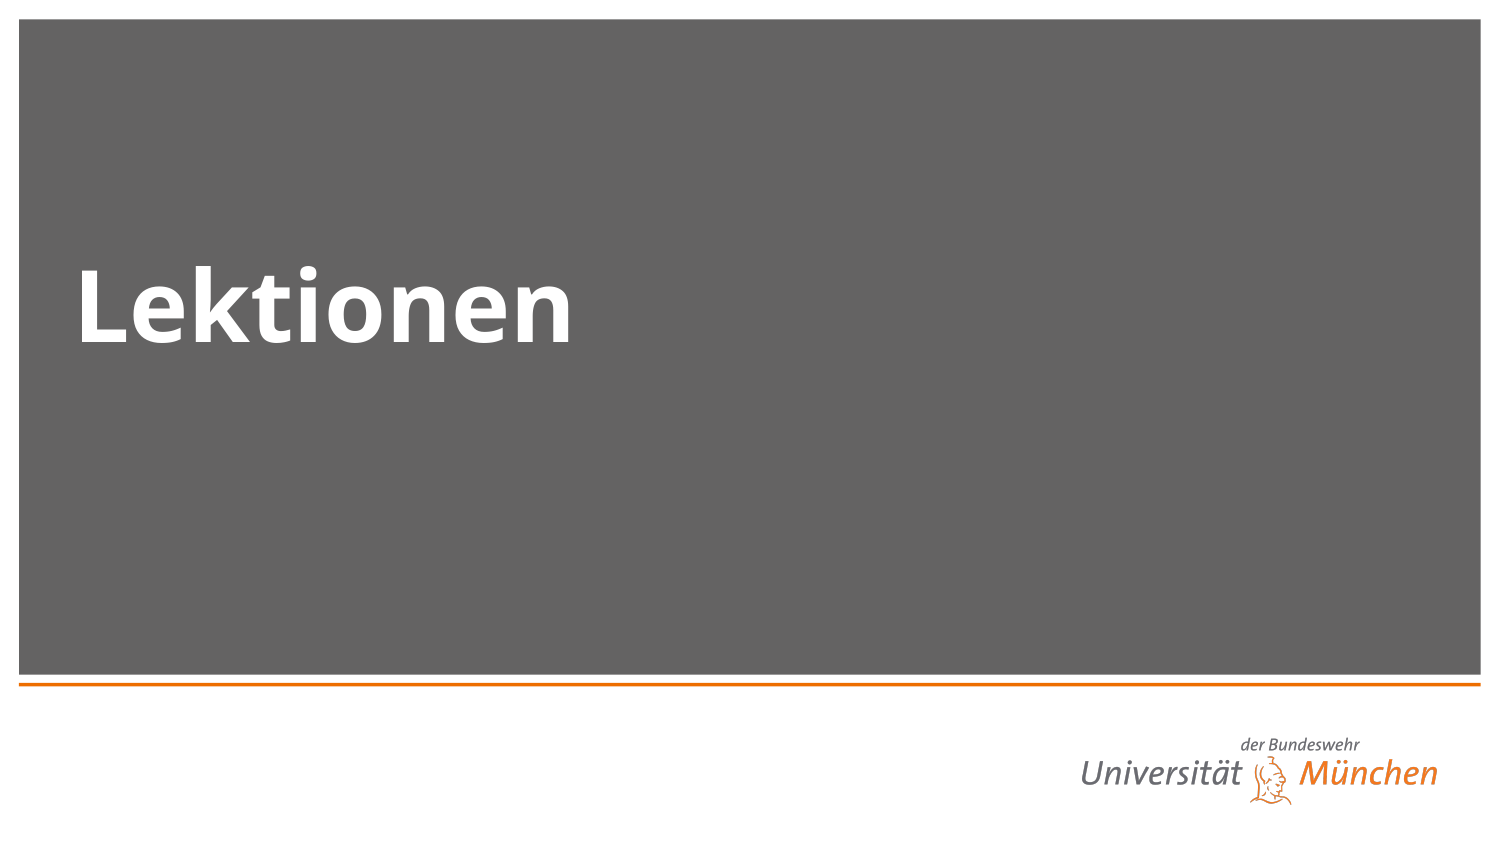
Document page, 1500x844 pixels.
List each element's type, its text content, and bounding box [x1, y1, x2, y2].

picture [1082, 737, 1437, 805]
title Lektionen [62, 265, 1435, 355]
